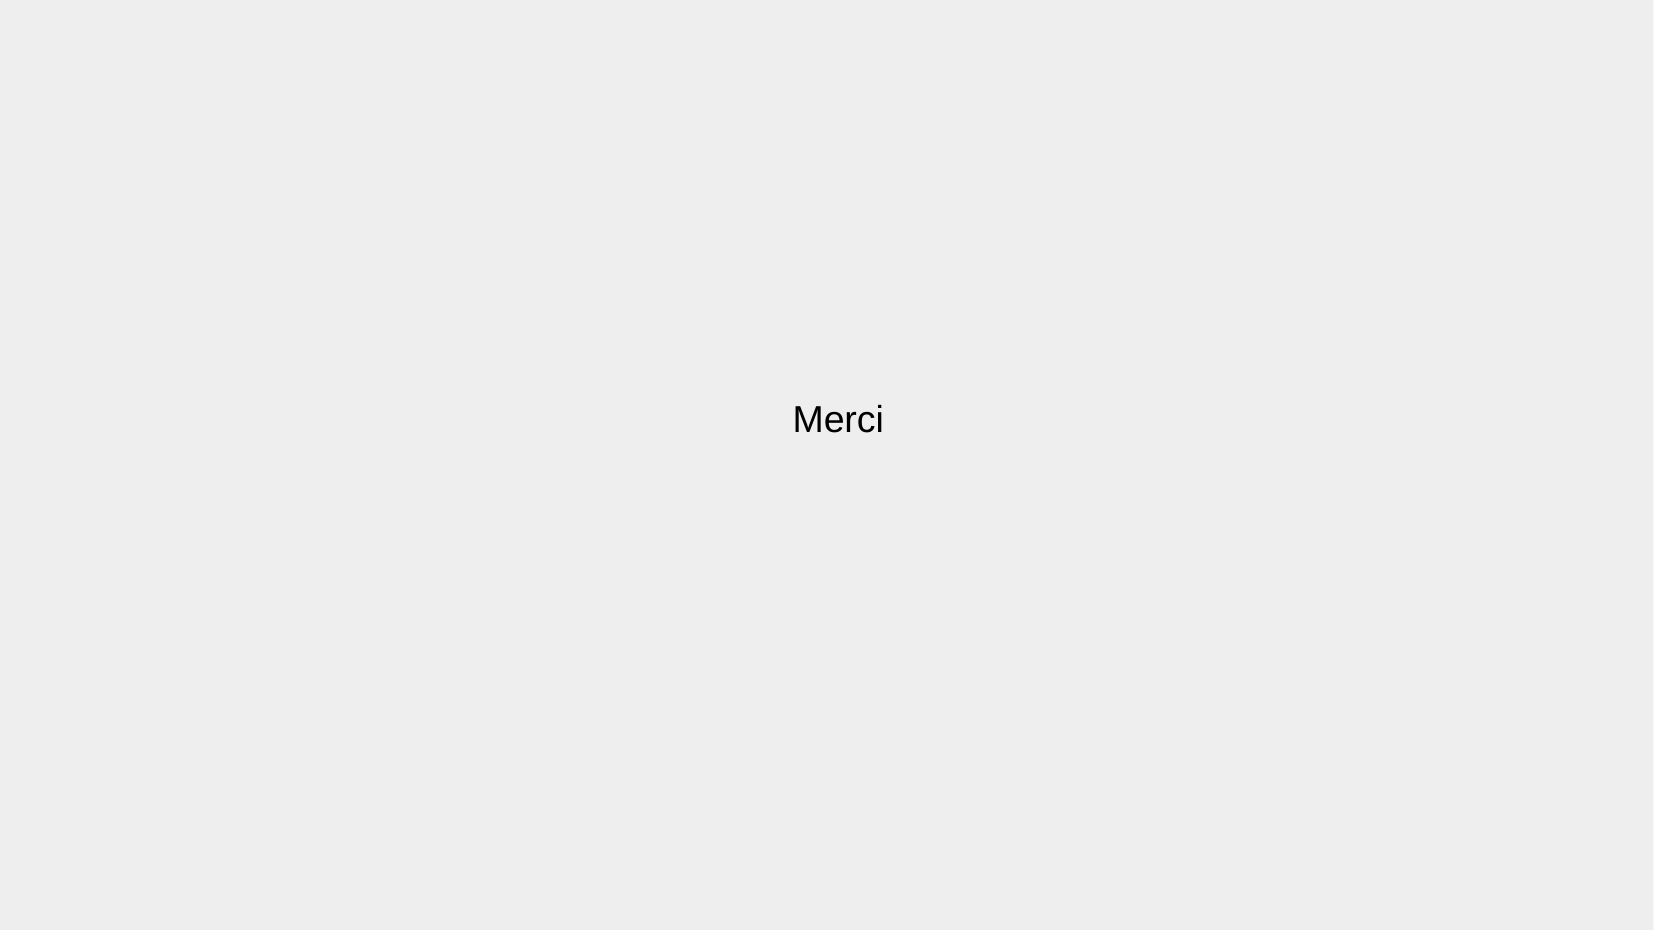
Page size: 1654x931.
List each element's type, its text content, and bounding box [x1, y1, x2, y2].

text_box Merci [777, 391, 899, 449]
